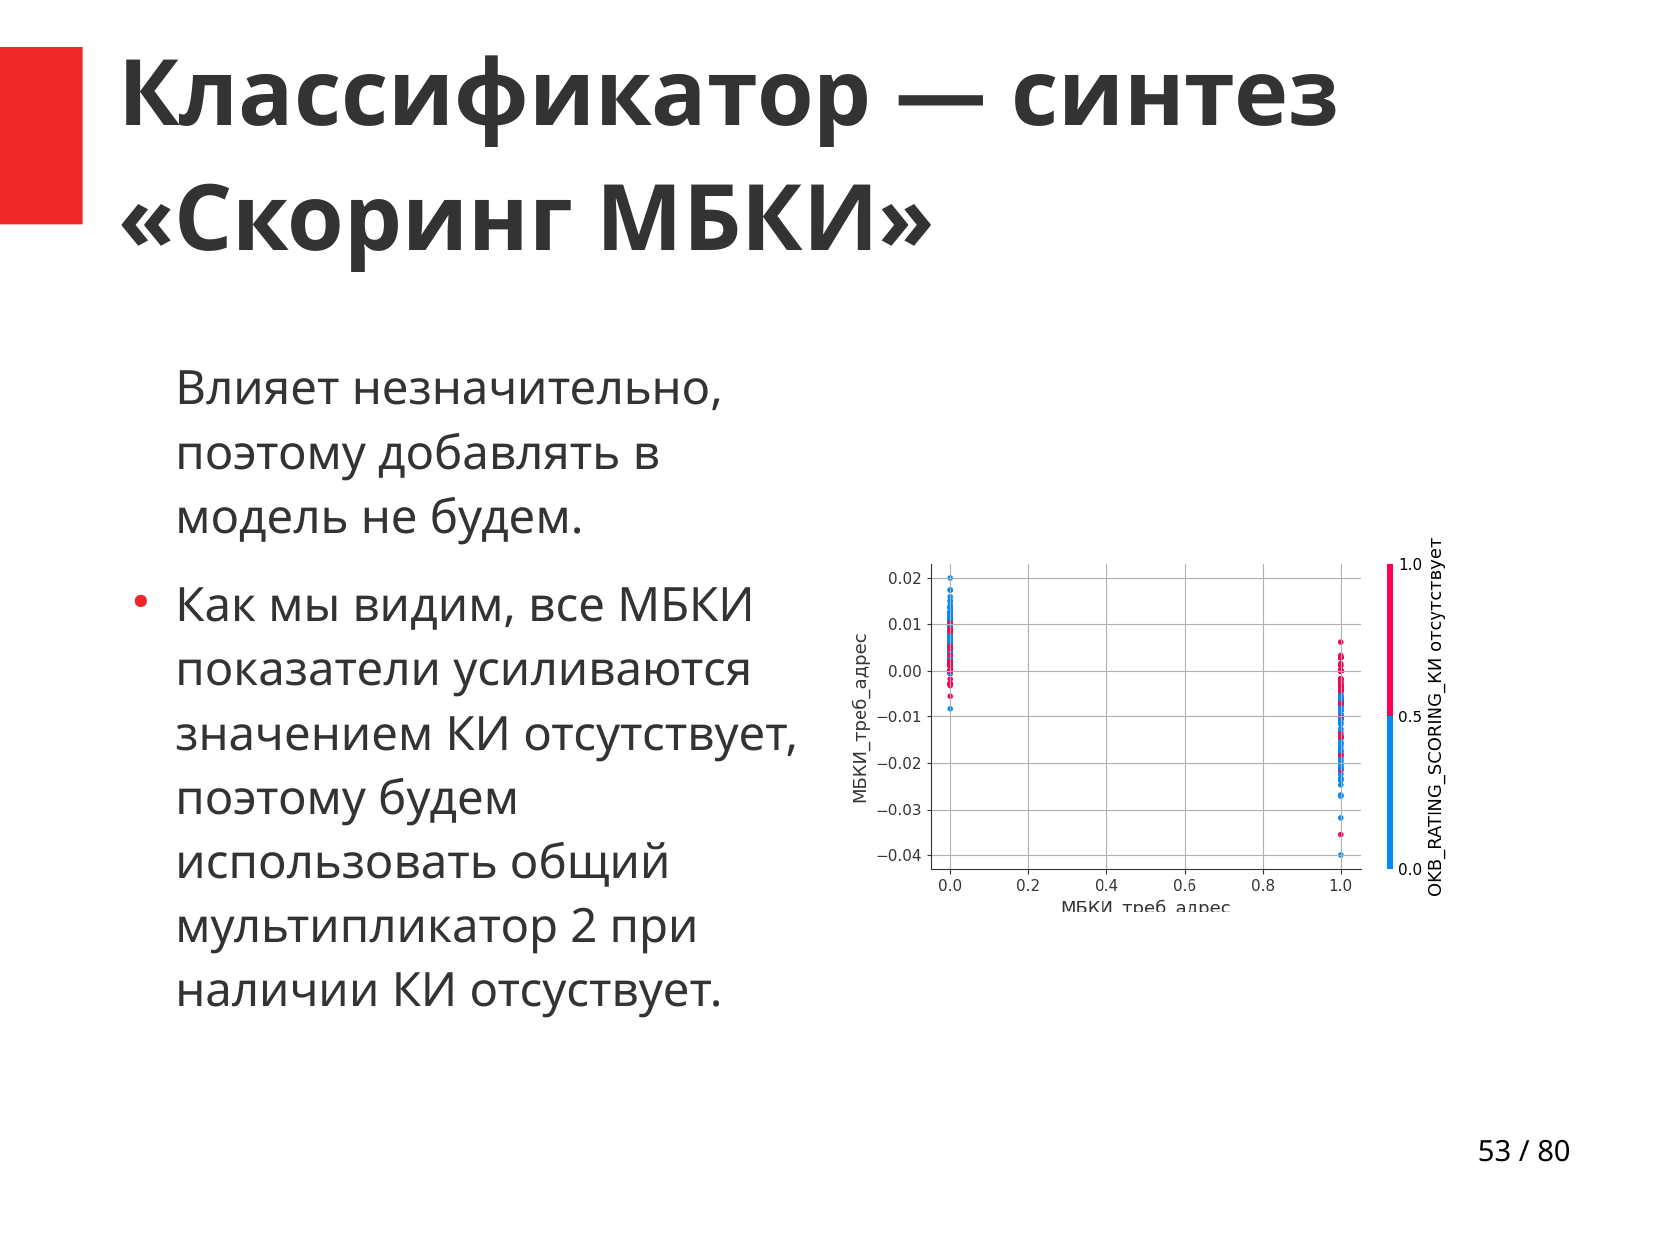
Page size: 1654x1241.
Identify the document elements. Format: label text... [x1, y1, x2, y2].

list Влияет незначительно, поэтому добавлять в модель не будем. Как мы видим, все МБКИ показатели усиливаются значением КИ отсутствует, поэтому будем использовать общий мультипликатор 2 при наличии КИ отсуствует. [118, 354, 810, 1074]
title Классификатор — синтез «Скоринг МБКИ» [118, 27, 1571, 278]
picture [844, 516, 1536, 912]
